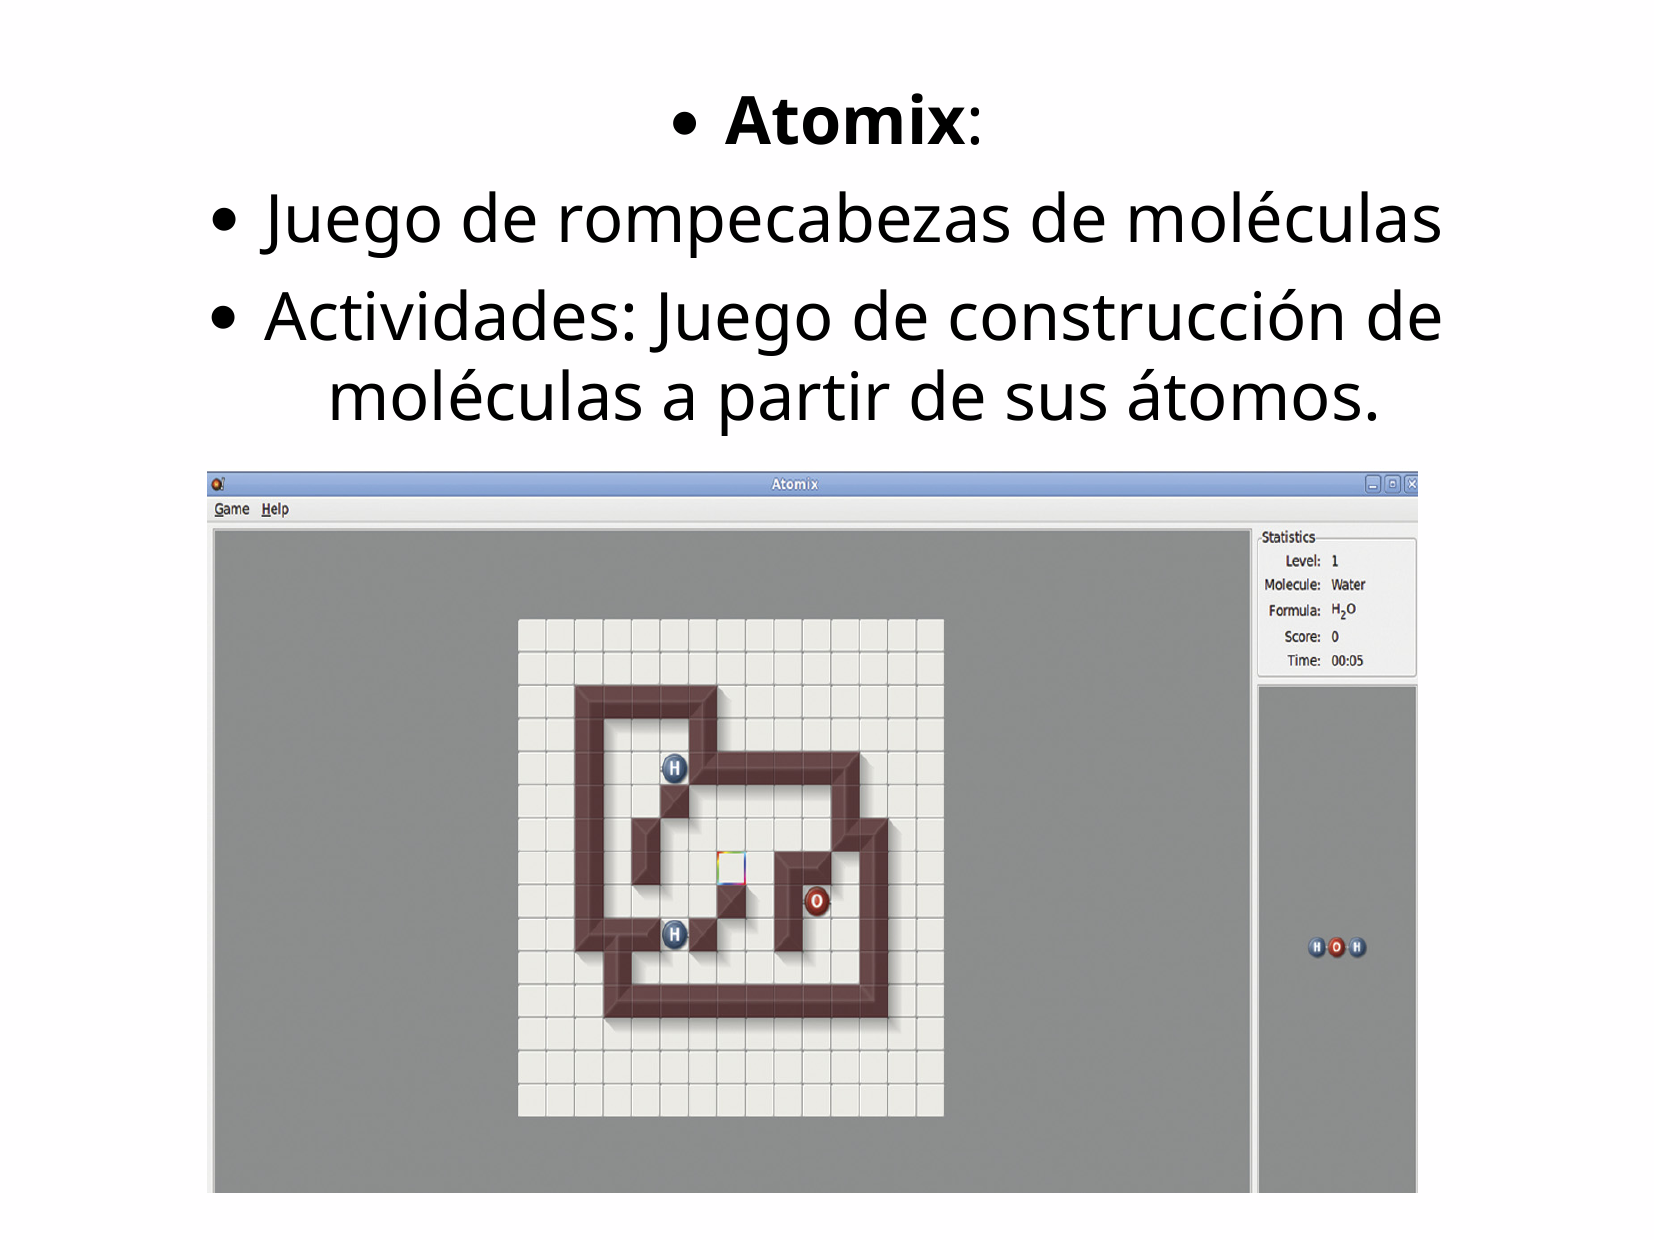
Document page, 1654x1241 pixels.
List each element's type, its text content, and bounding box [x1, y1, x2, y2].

picture [207, 468, 1418, 1193]
list Atomix: Juego de rompecabezas de moléculas Actividades: Juego de construcción de moléculas a partir de sus átomos. [82, 70, 1571, 1211]
